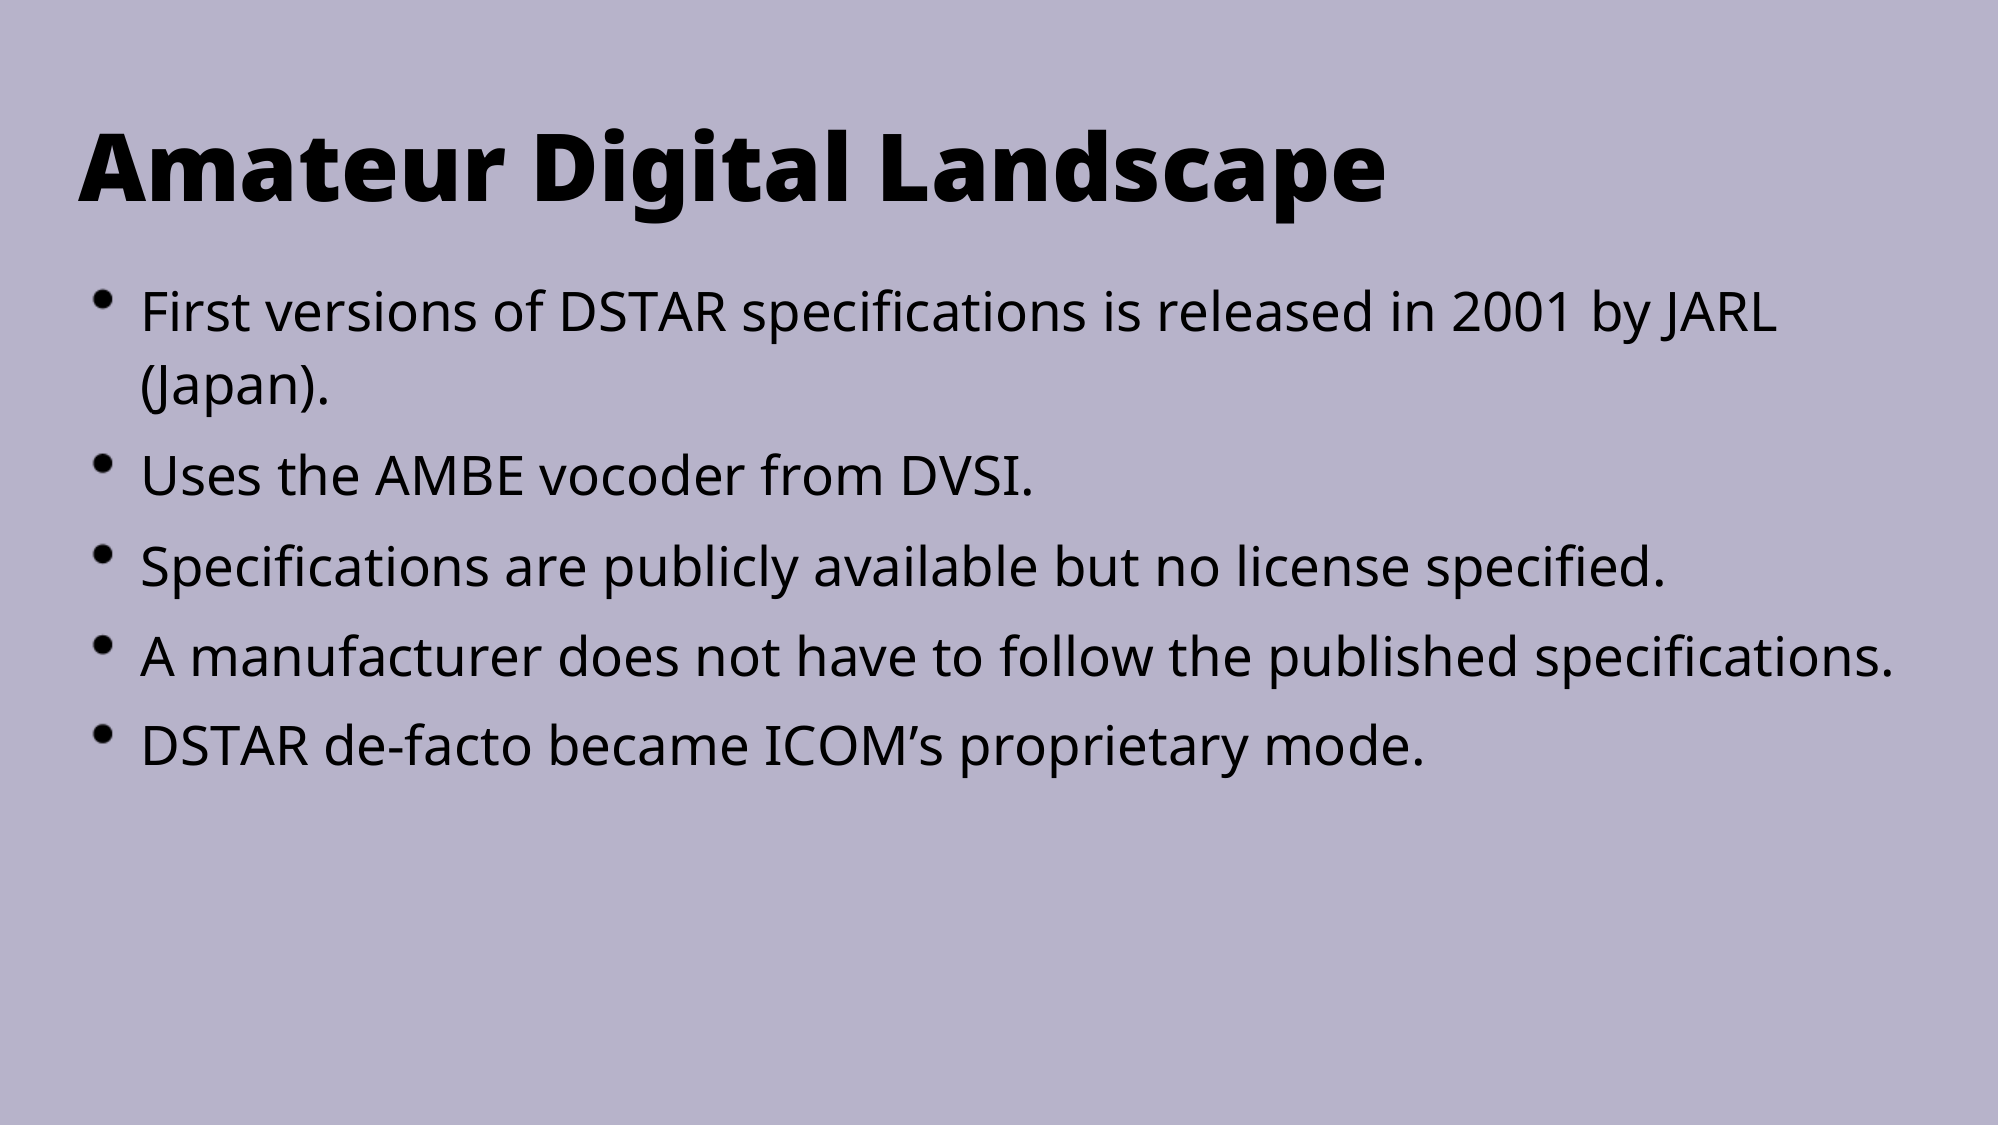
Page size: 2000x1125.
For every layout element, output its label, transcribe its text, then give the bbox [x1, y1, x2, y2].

text_box Uses the AMBE vocoder from DVSI. [140, 437, 1010, 493]
picture [0, 0, 1998, 1125]
text_box First versions of DSTAR specifications is released in 2001 by JARL [140, 273, 1731, 328]
text_box DSTAR de-facto became ICOM’s proprietary mode. [140, 707, 1377, 763]
text_box Amateur Digital Landscape [78, 101, 1202, 195]
text_box (Japan). [140, 346, 322, 402]
text_box Specifications are publicly available but no license specified. [140, 527, 1577, 583]
text_box A manufacturer does not have to follow the published specifications. [140, 618, 1792, 674]
